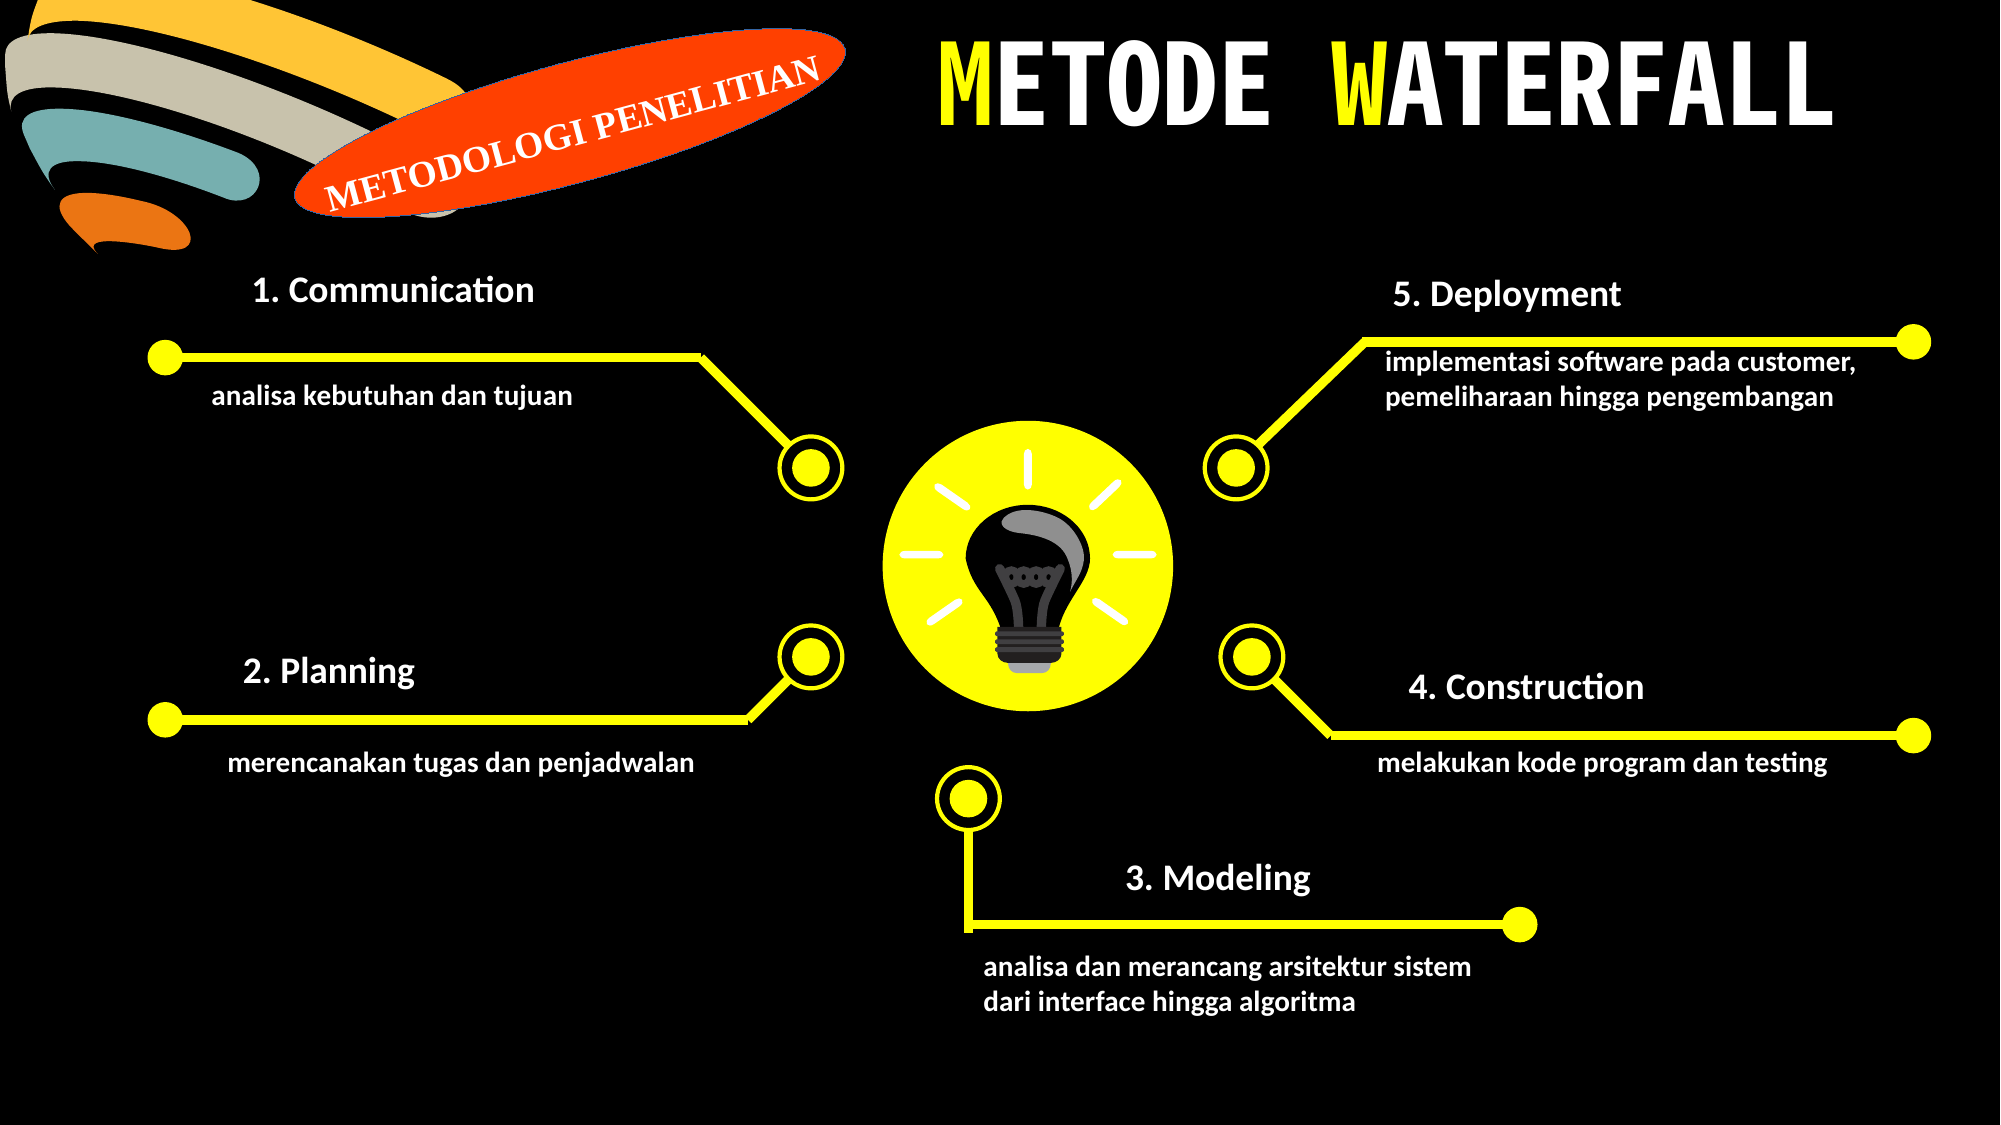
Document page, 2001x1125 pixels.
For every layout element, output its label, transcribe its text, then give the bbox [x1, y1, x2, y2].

text_box [1899, 326, 1930, 358]
text_box [949, 779, 988, 818]
text_box METODOLOGI PENELITIAN [294, 28, 846, 218]
text_box implementasi software pada customer, pemeliharaan hingga pengembangan [1370, 335, 1906, 421]
text_box 2. Planning [228, 639, 591, 699]
text_box [21, 108, 260, 201]
text_box merencanakan tugas dan penjadwalan [212, 735, 748, 786]
text_box [149, 704, 181, 736]
text_box METODE WATERFALL [870, 5, 1905, 184]
text_box analisa kebutuhan dan tujuan [196, 369, 733, 419]
text_box 3. Modeling [1110, 845, 1473, 906]
text_box [792, 638, 830, 676]
text_box [1897, 719, 1930, 752]
text_box 5. Deployment [1377, 261, 1741, 321]
text_box [1233, 638, 1271, 676]
text_box [792, 449, 830, 487]
text_box [414, 209, 458, 218]
text_box [882, 420, 1174, 712]
text_box melakukan kode program dan testing [1362, 735, 1898, 786]
text_box [1217, 449, 1255, 487]
text_box [149, 341, 181, 374]
text_box 4. Construction [1393, 654, 1756, 715]
text_box [59, 192, 191, 254]
text_box [5, 0, 465, 165]
text_box 1. Communication [236, 257, 643, 318]
text_box analisa dan merancang arsitektur sistem dari interface hingga algoritma [968, 940, 1504, 1026]
text_box [1504, 908, 1536, 941]
